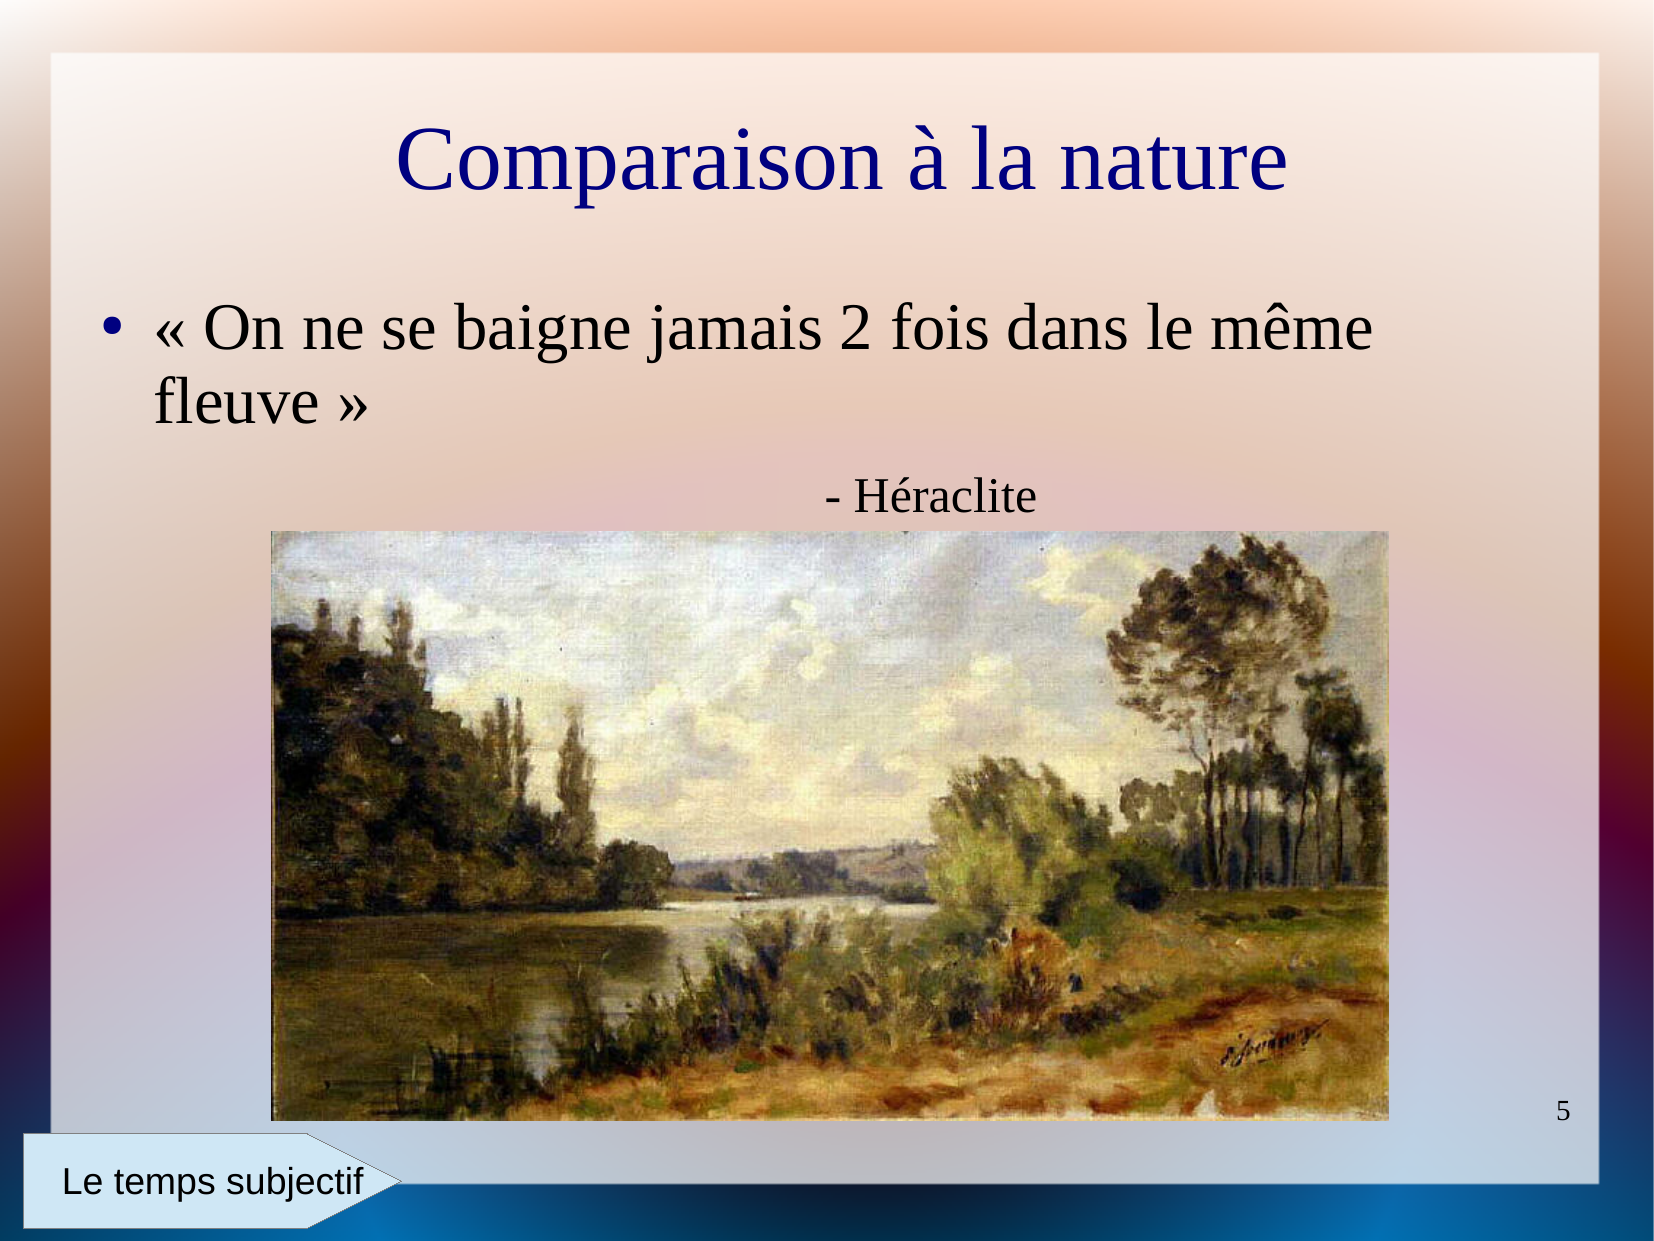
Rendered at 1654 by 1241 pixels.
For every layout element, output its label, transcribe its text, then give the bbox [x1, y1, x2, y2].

picture [0, 0, 1654, 1241]
text_box Le temps subjectif [23, 1133, 402, 1229]
title Comparaison à la nature [82, 55, 1571, 263]
list « On ne se baigne jamais 2 fois dans le même fleuve » - Héraclite [82, 290, 1571, 1109]
